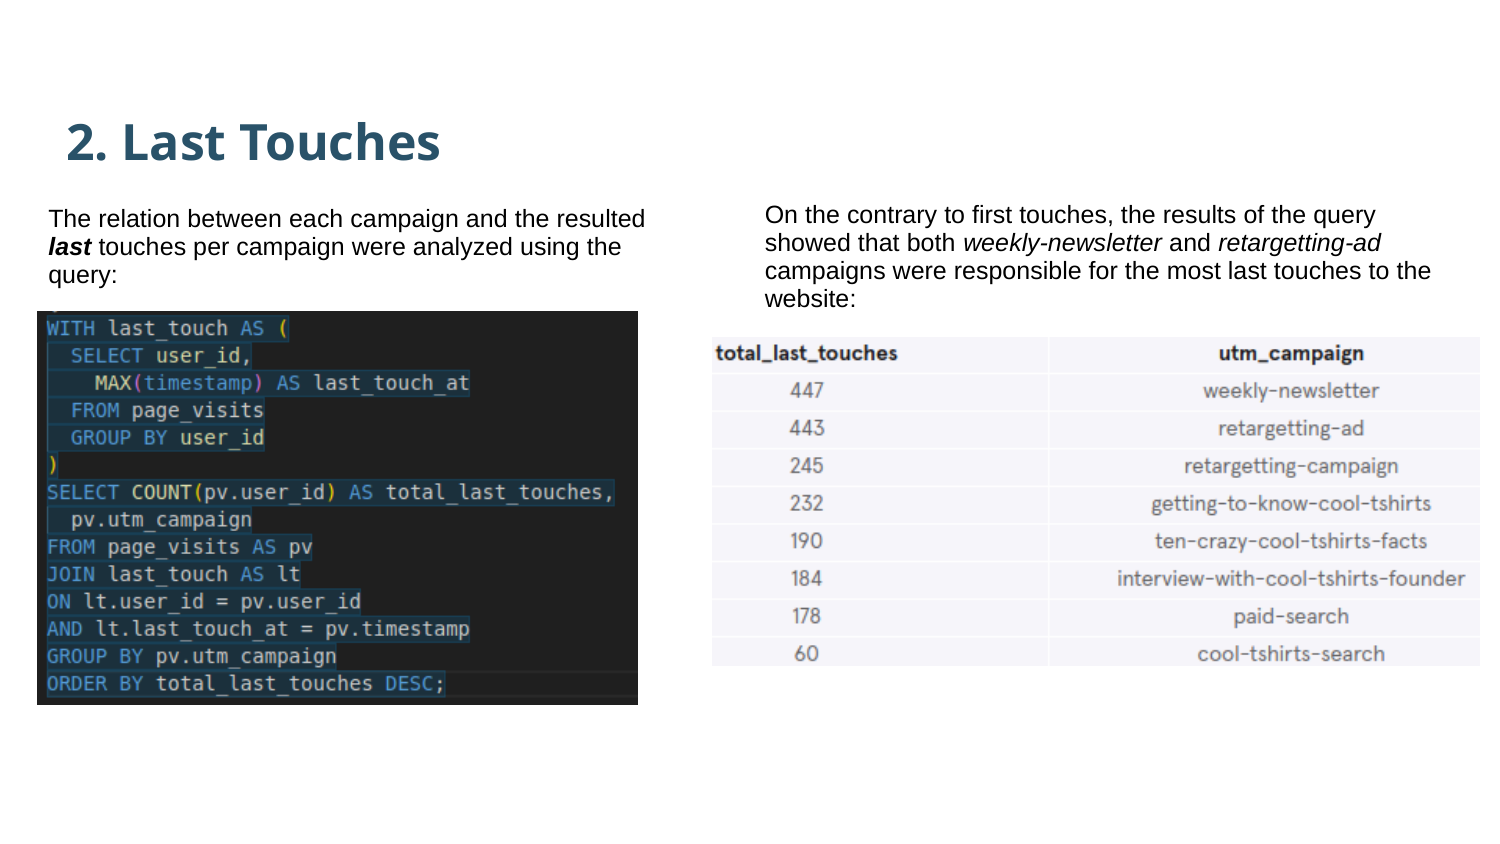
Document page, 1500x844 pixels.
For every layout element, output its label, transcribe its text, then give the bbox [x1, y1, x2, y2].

text_box 2. Last Touches [51, 48, 1449, 186]
picture [712, 337, 1480, 666]
text_box The relation between each campaign and the resulted last touches per campaign were analyzed using the query: [33, 197, 667, 338]
picture [37, 311, 638, 705]
text_box On the contrary to first touches, the results of the query showed that both weekly-newsletter and retargetting-ad campaigns were responsible for the most last touches to the website: [750, 193, 1463, 337]
